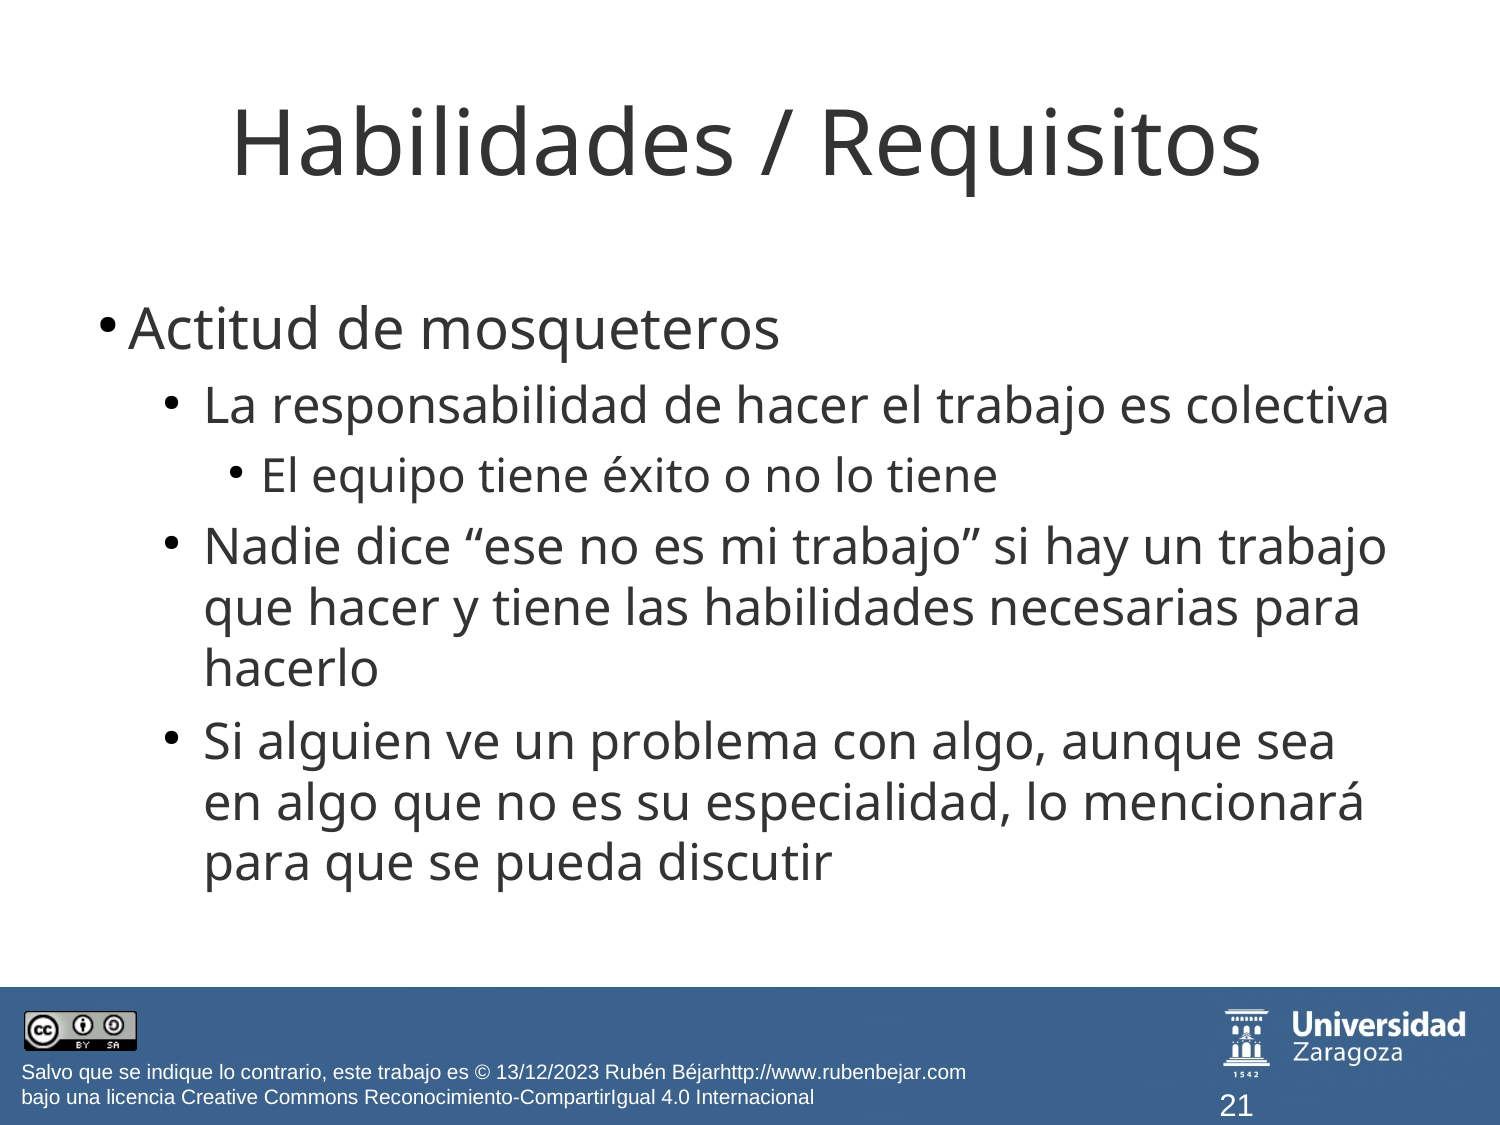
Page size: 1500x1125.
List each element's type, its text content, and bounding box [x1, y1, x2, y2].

list Actitud de mosqueteros La responsabilidad de hacer el trabajo es colectiva El equipo tiene éxito o no lo tiene Nadie dice “ese no es mi trabajo” si hay un trabajo que hacer y tiene las habilidades necesarias para hacerlo Si alguien ve un problema con algo, aunque sea en algo que no es su especialidad, lo mencionará para que se pueda discutir [82, 283, 1418, 957]
picture [0, 987, 1500, 1125]
title Habilidades / Requisitos [74, 21, 1420, 257]
